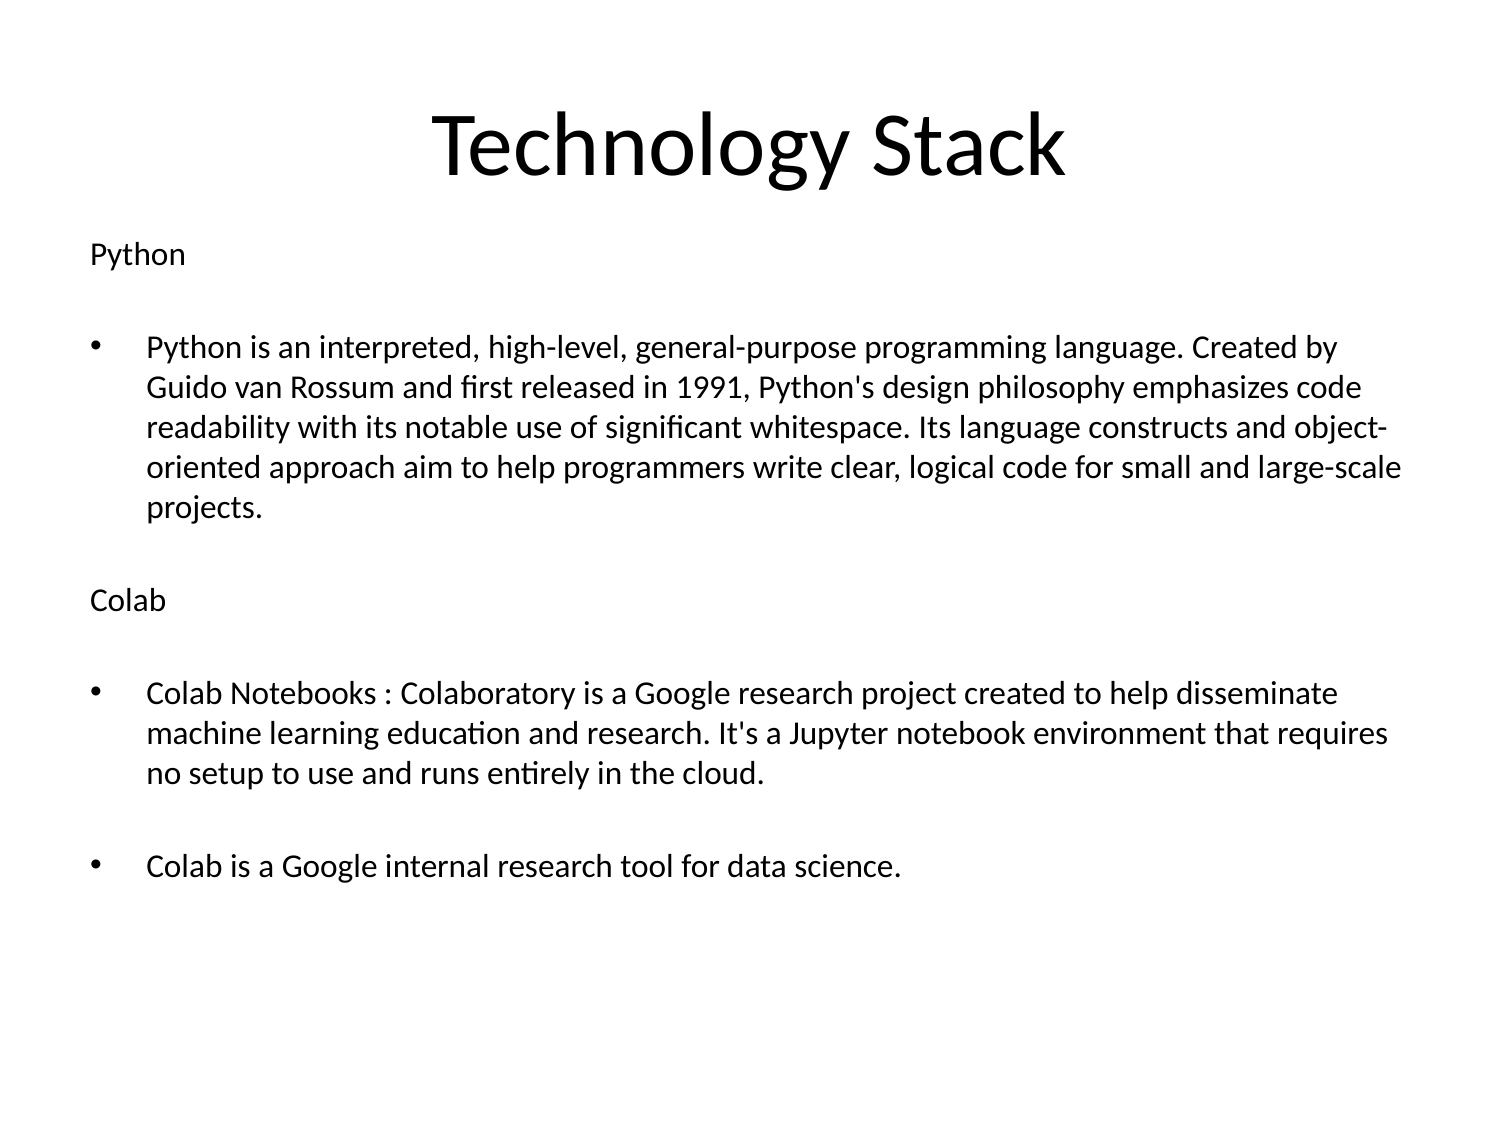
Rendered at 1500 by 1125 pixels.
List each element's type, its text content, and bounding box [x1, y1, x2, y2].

list Python Python is an interpreted, high-level, general-purpose programming language. Created by Guido van Rossum and first released in 1991, Python's design philosophy emphasizes code readability with its notable use of significant whitespace. Its language constructs and object-oriented approach aim to help programmers write clear, logical code for small and large-scale projects. Colab Colab Notebooks : Colaboratory is a Google research project created to help disseminate machine learning education and research. It's a Jupyter notebook environment that requires no setup to use and runs entirely in the cloud. Colab is a Google internal research tool for data science. [75, 224, 1425, 1063]
title Technology Stack [75, 45, 1425, 224]
